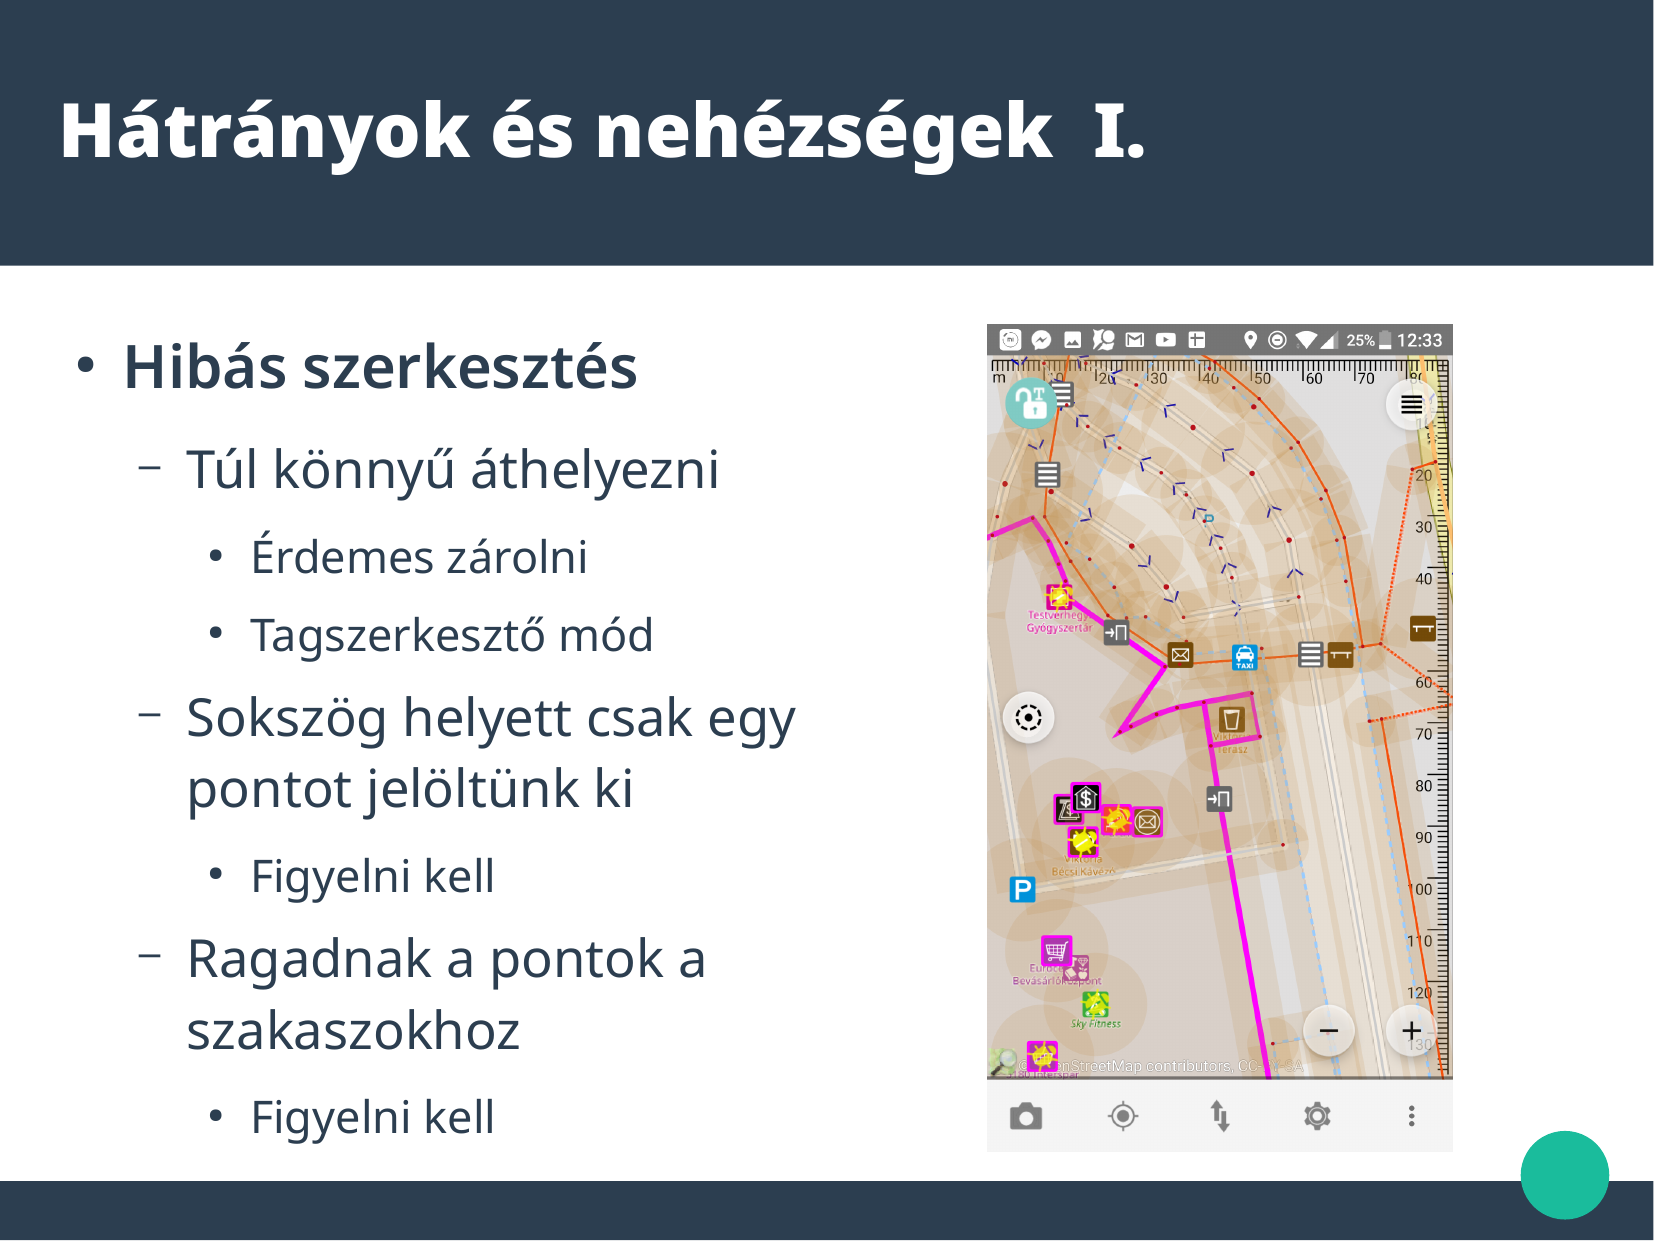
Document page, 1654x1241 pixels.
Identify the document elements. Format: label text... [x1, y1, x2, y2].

picture [987, 324, 1453, 1152]
list Hibás szerkesztés Túl könnyű áthelyezni Érdemes zárolni Tagszerkesztő mód Sokszög helyett csak egy pontot jelöltünk ki Figyelni kell Ragadnak a pontok a szakaszokhoz Figyelni kell [59, 324, 809, 1152]
title Hátrányok és nehézségek I. [59, 49, 1595, 207]
